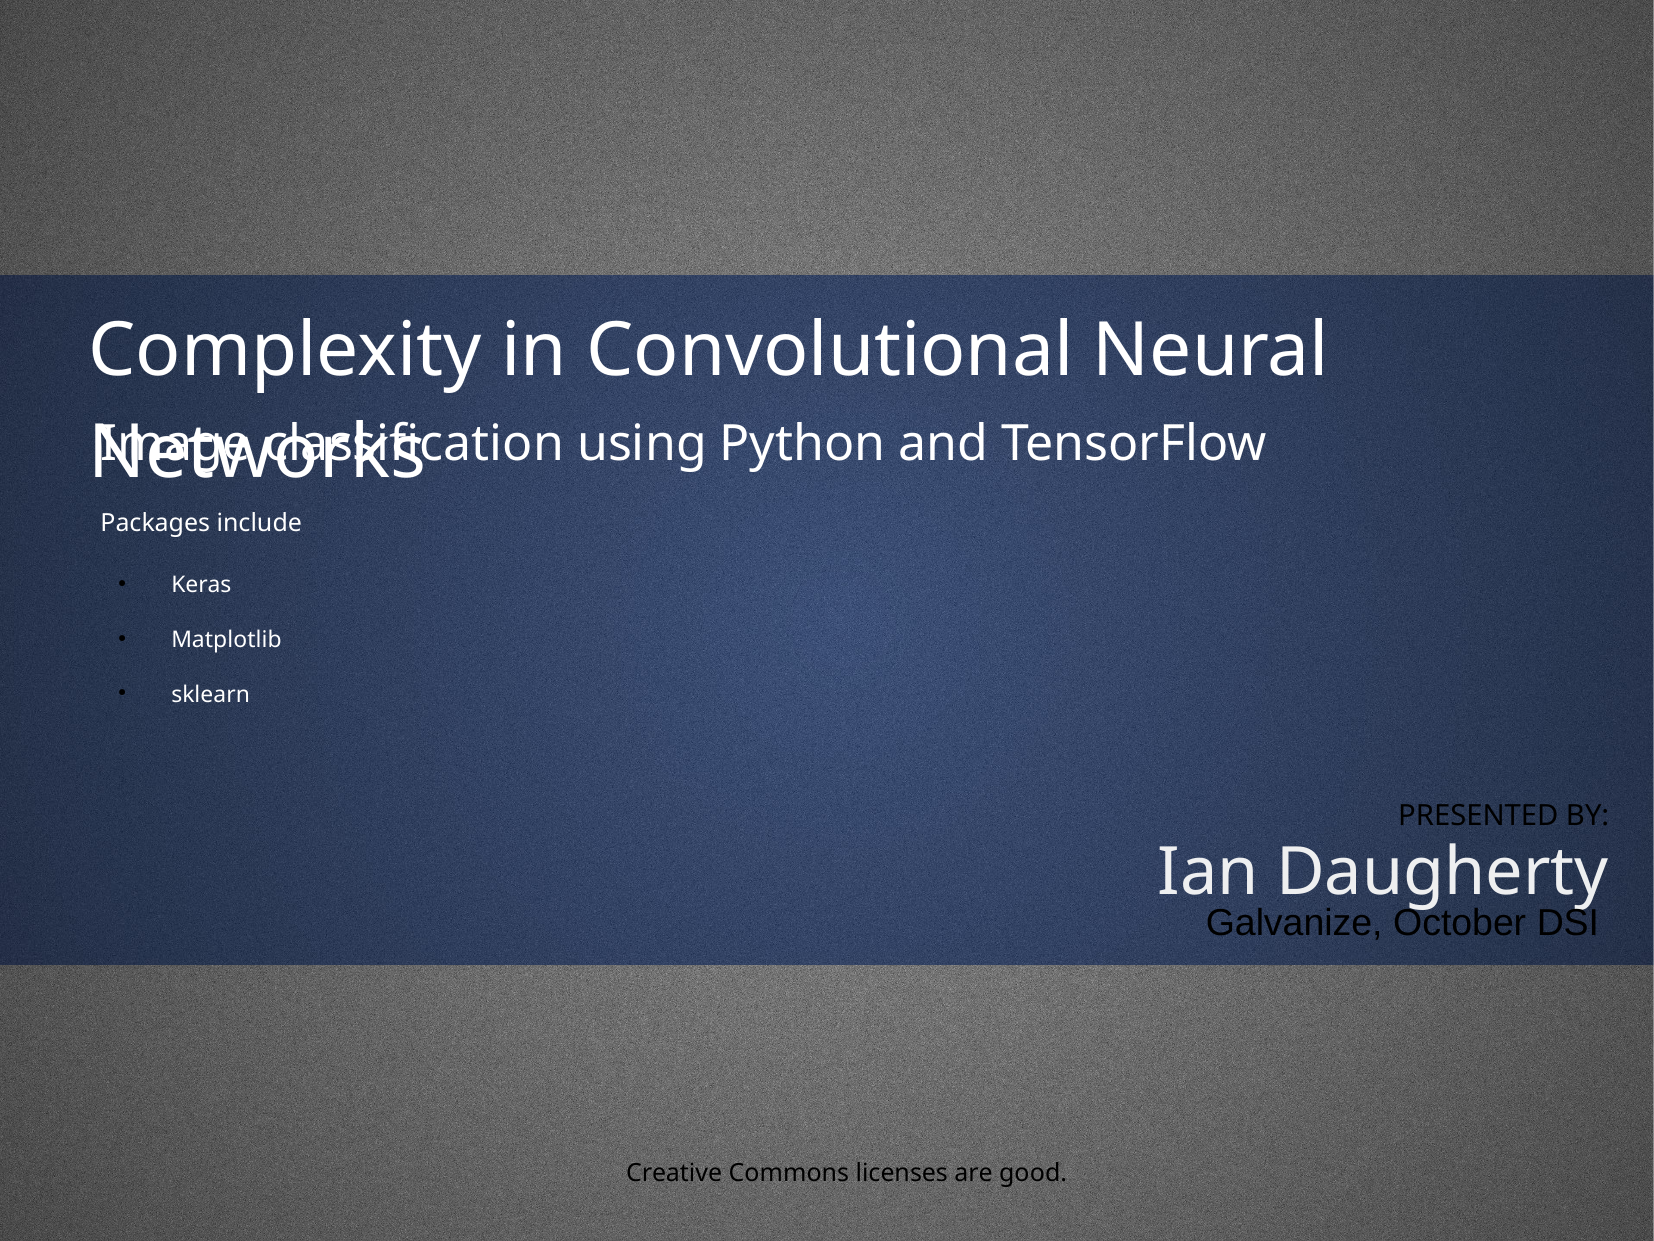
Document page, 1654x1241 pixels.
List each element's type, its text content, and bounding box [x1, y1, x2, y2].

picture [0, 0, 1654, 1241]
list Complexity in Convolutional Neural Networks [17, 295, 1625, 414]
text_box PRESENTED BY: [808, 786, 1625, 857]
list Image classification using Python and TensorFlow Packages include Keras Matplotlib sklearn [29, 414, 1359, 827]
text_box Ian Daugherty [659, 827, 1625, 916]
text_box Galvanize, October DSI [531, 887, 1615, 958]
text_box Creative Commons licenses are good. [75, 1126, 1613, 1197]
